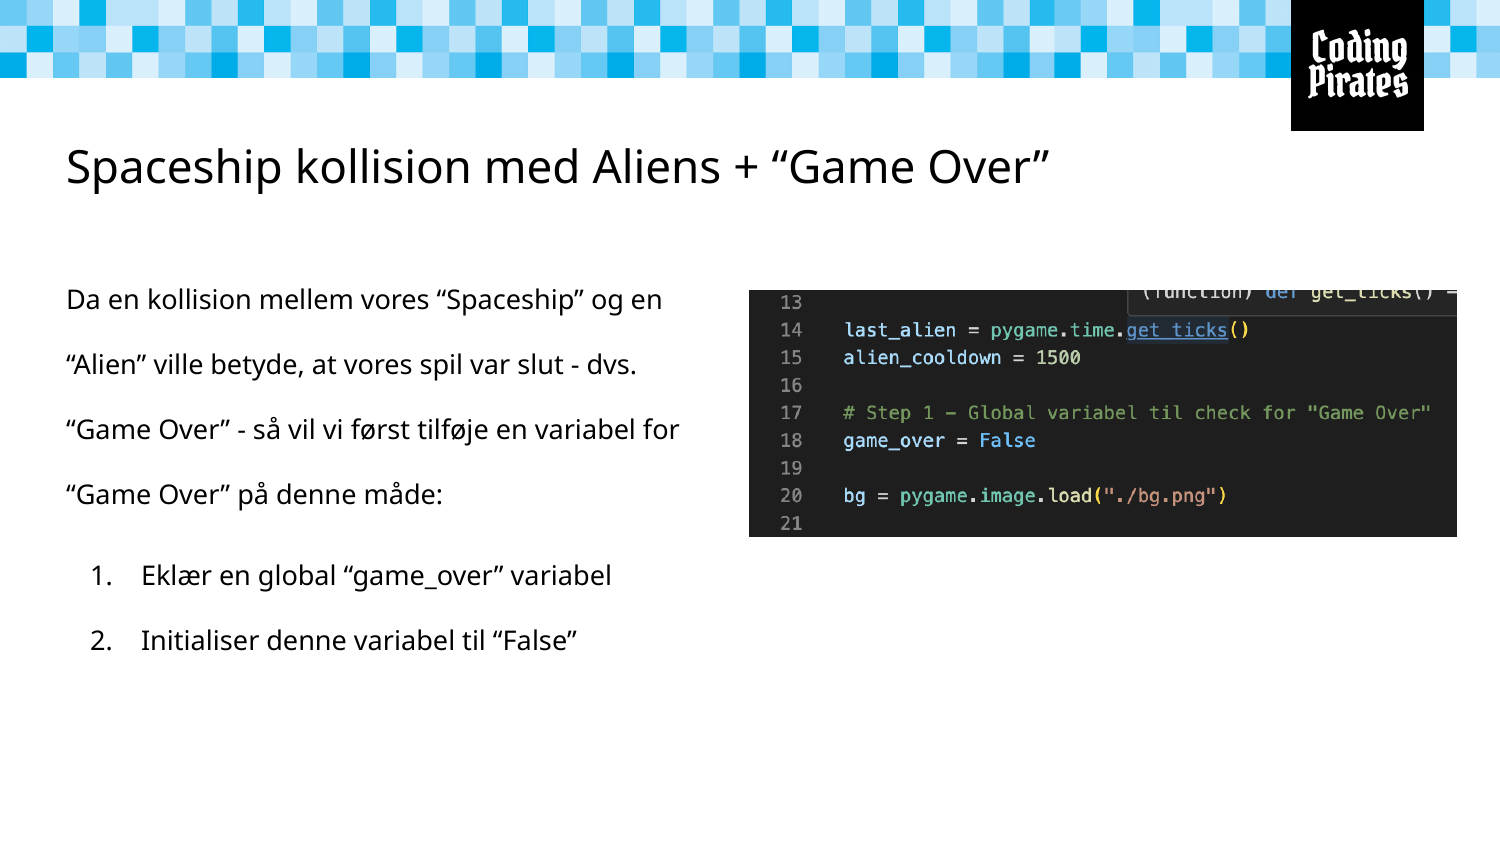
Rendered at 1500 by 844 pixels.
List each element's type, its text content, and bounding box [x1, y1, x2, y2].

picture [1291, 0, 1424, 123]
list Da en kollision mellem vores “Spaceship” og en “Alien” ville betyde, at vores spil var slut - dvs. “Game Over” - så vil vi først tilføje en variabel for “Game Over” på denne måde: Eklær en global “game_over” variabel Initialiser denne variabel til “False” [51, 234, 731, 800]
picture [0, 0, 1056, 78]
picture [749, 290, 1457, 537]
title Spaceship kollision med Aliens + “Game Over” [51, 123, 1472, 217]
